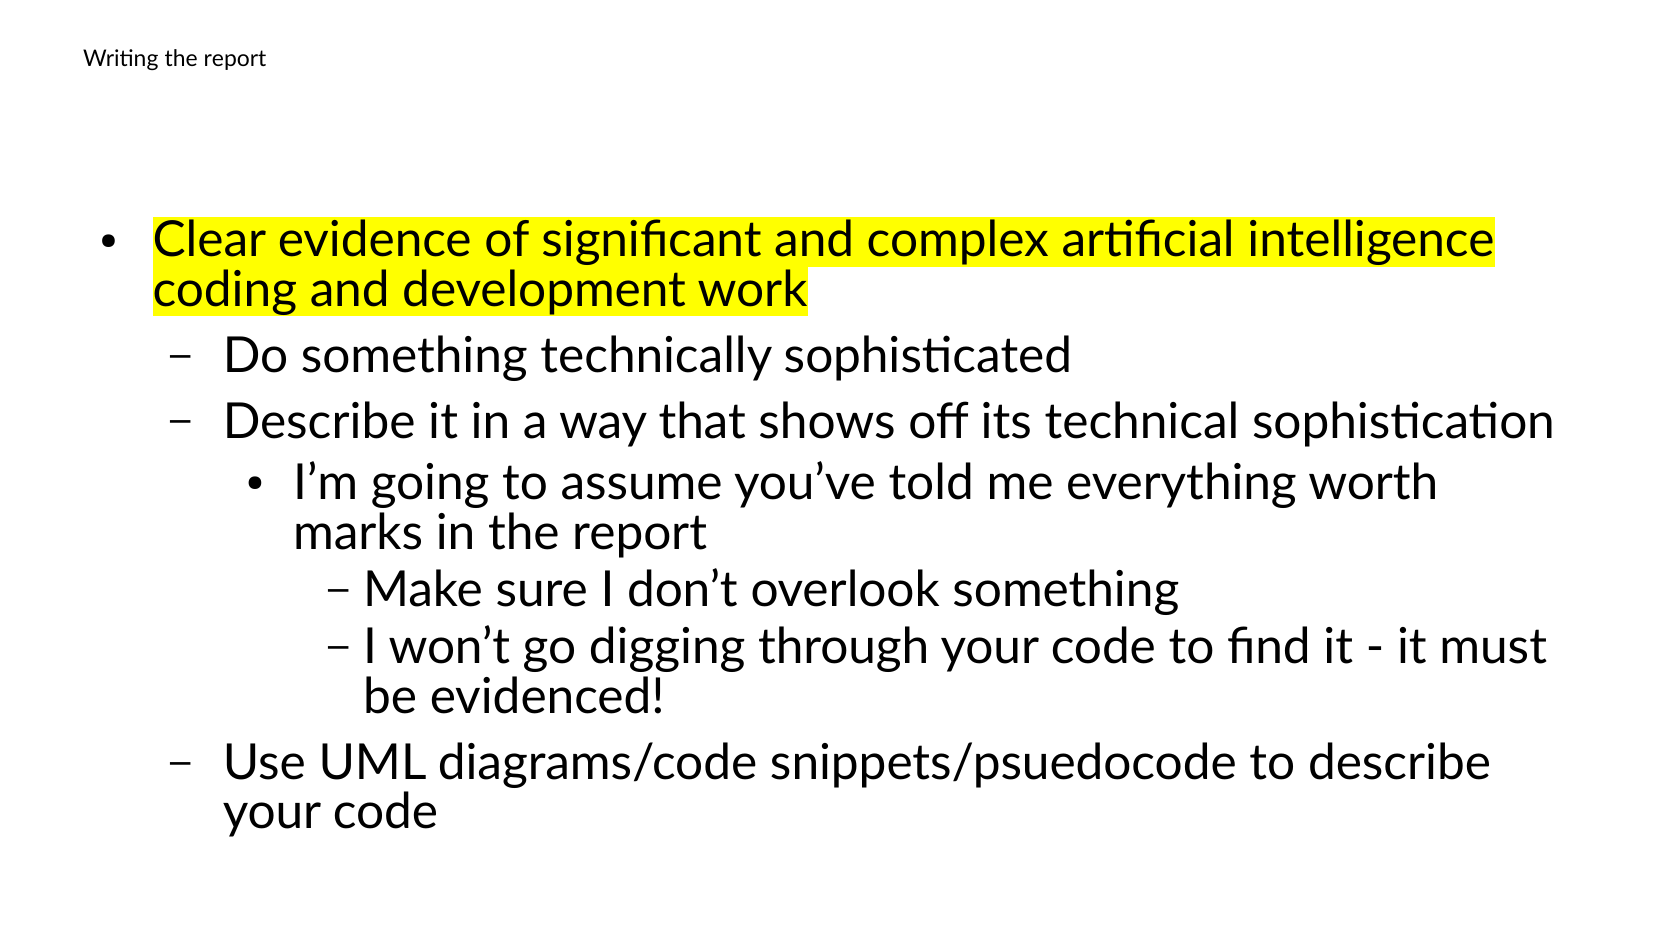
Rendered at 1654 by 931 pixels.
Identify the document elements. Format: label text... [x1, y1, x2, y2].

list Clear evidence of significant and complex artificial intelligence coding and development work Do something technically sophisticated Describe it in a way that shows off its technical sophistication I’m going to assume you’ve told me everything worth marks in the report Make sure I don’t overlook something I won’t go digging through your code to find it - it must be evidenced! Use UML diagrams/code snippets/psuedocode to describe your code [82, 217, 1571, 839]
title Writing the report [83, 0, 1571, 119]
